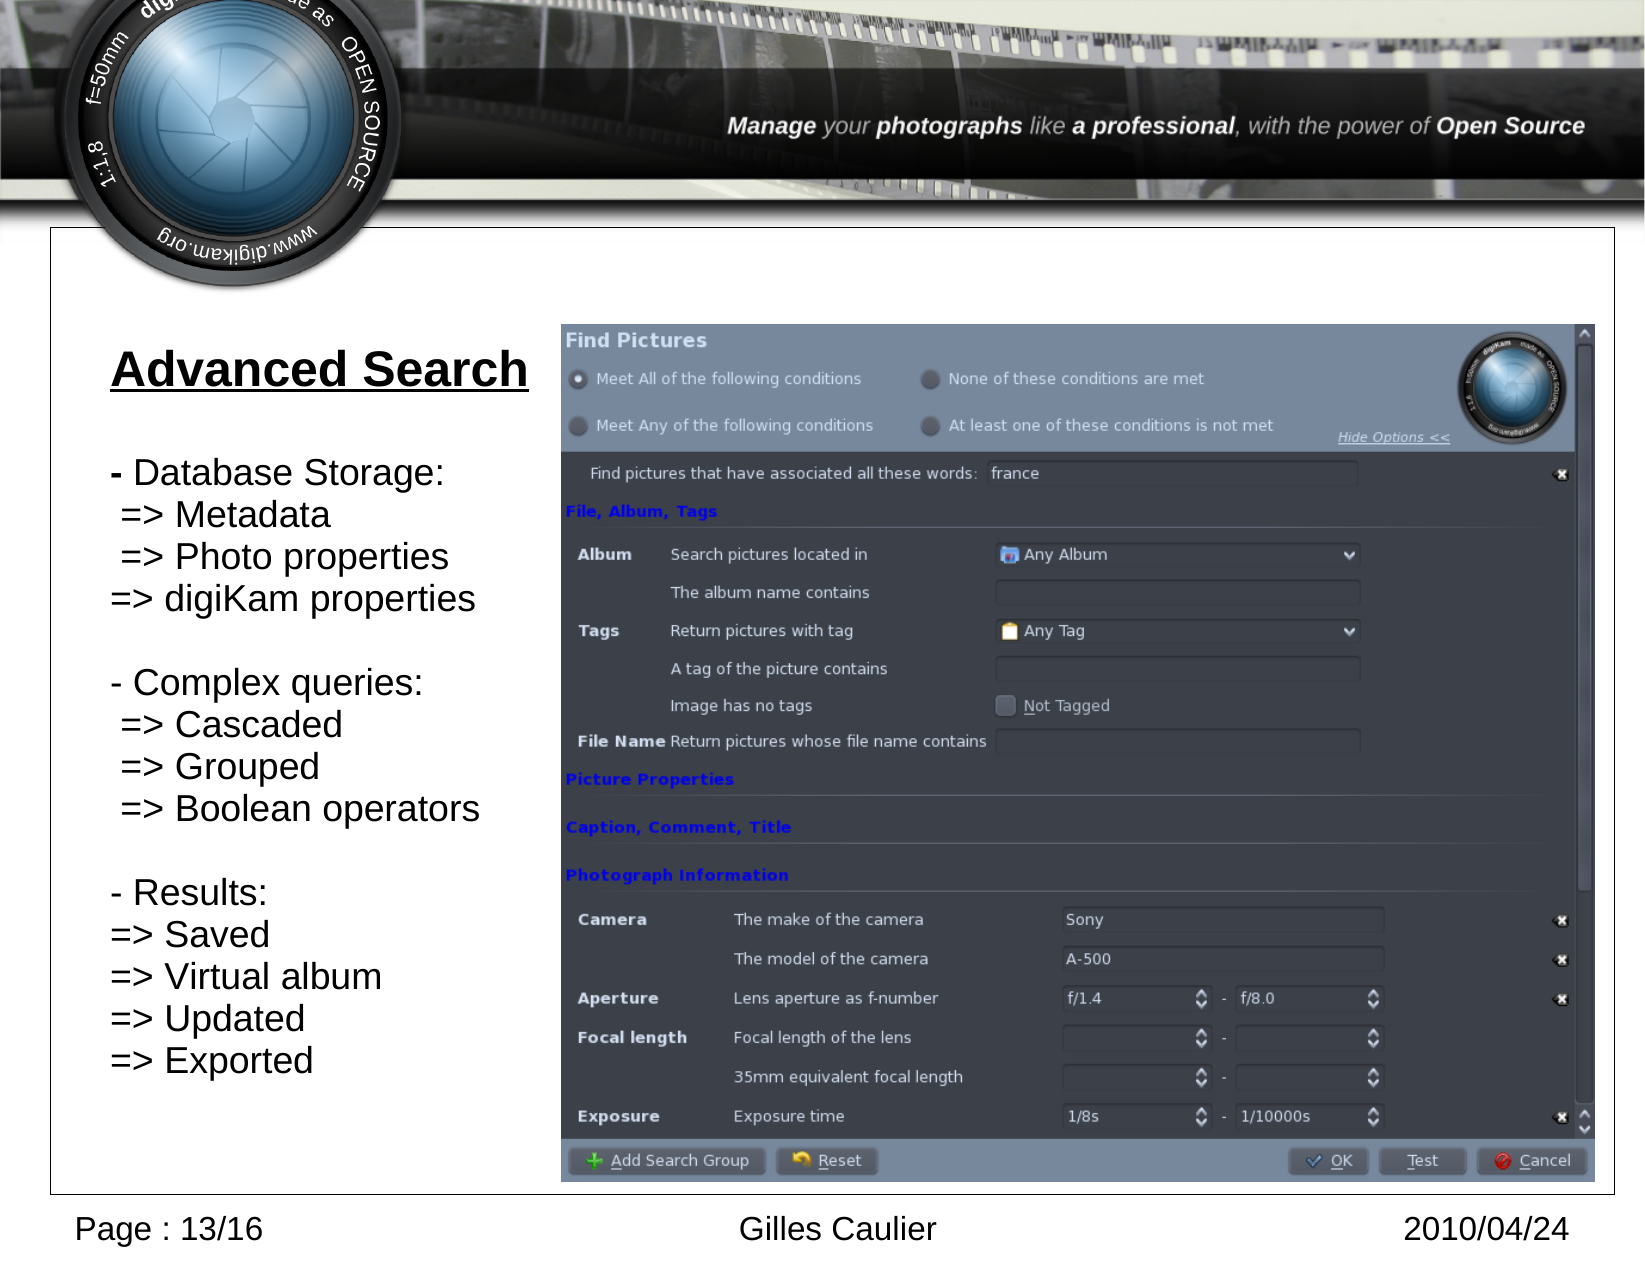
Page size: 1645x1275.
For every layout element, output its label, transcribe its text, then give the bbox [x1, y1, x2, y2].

title Advanced Search - Database Storage: => Metadata => Photo properties => digiKam properties - Complex queries: => Cascaded => Grouped => Boolean operators - Results: => Saved => Virtual album => Updated => Exported [50, 243, 1615, 1195]
picture [0, 0, 1645, 296]
picture [561, 324, 1595, 1182]
text_box Page : <numéro>/16 Gilles Caulier 2010/04/24 [21, 1207, 1623, 1251]
